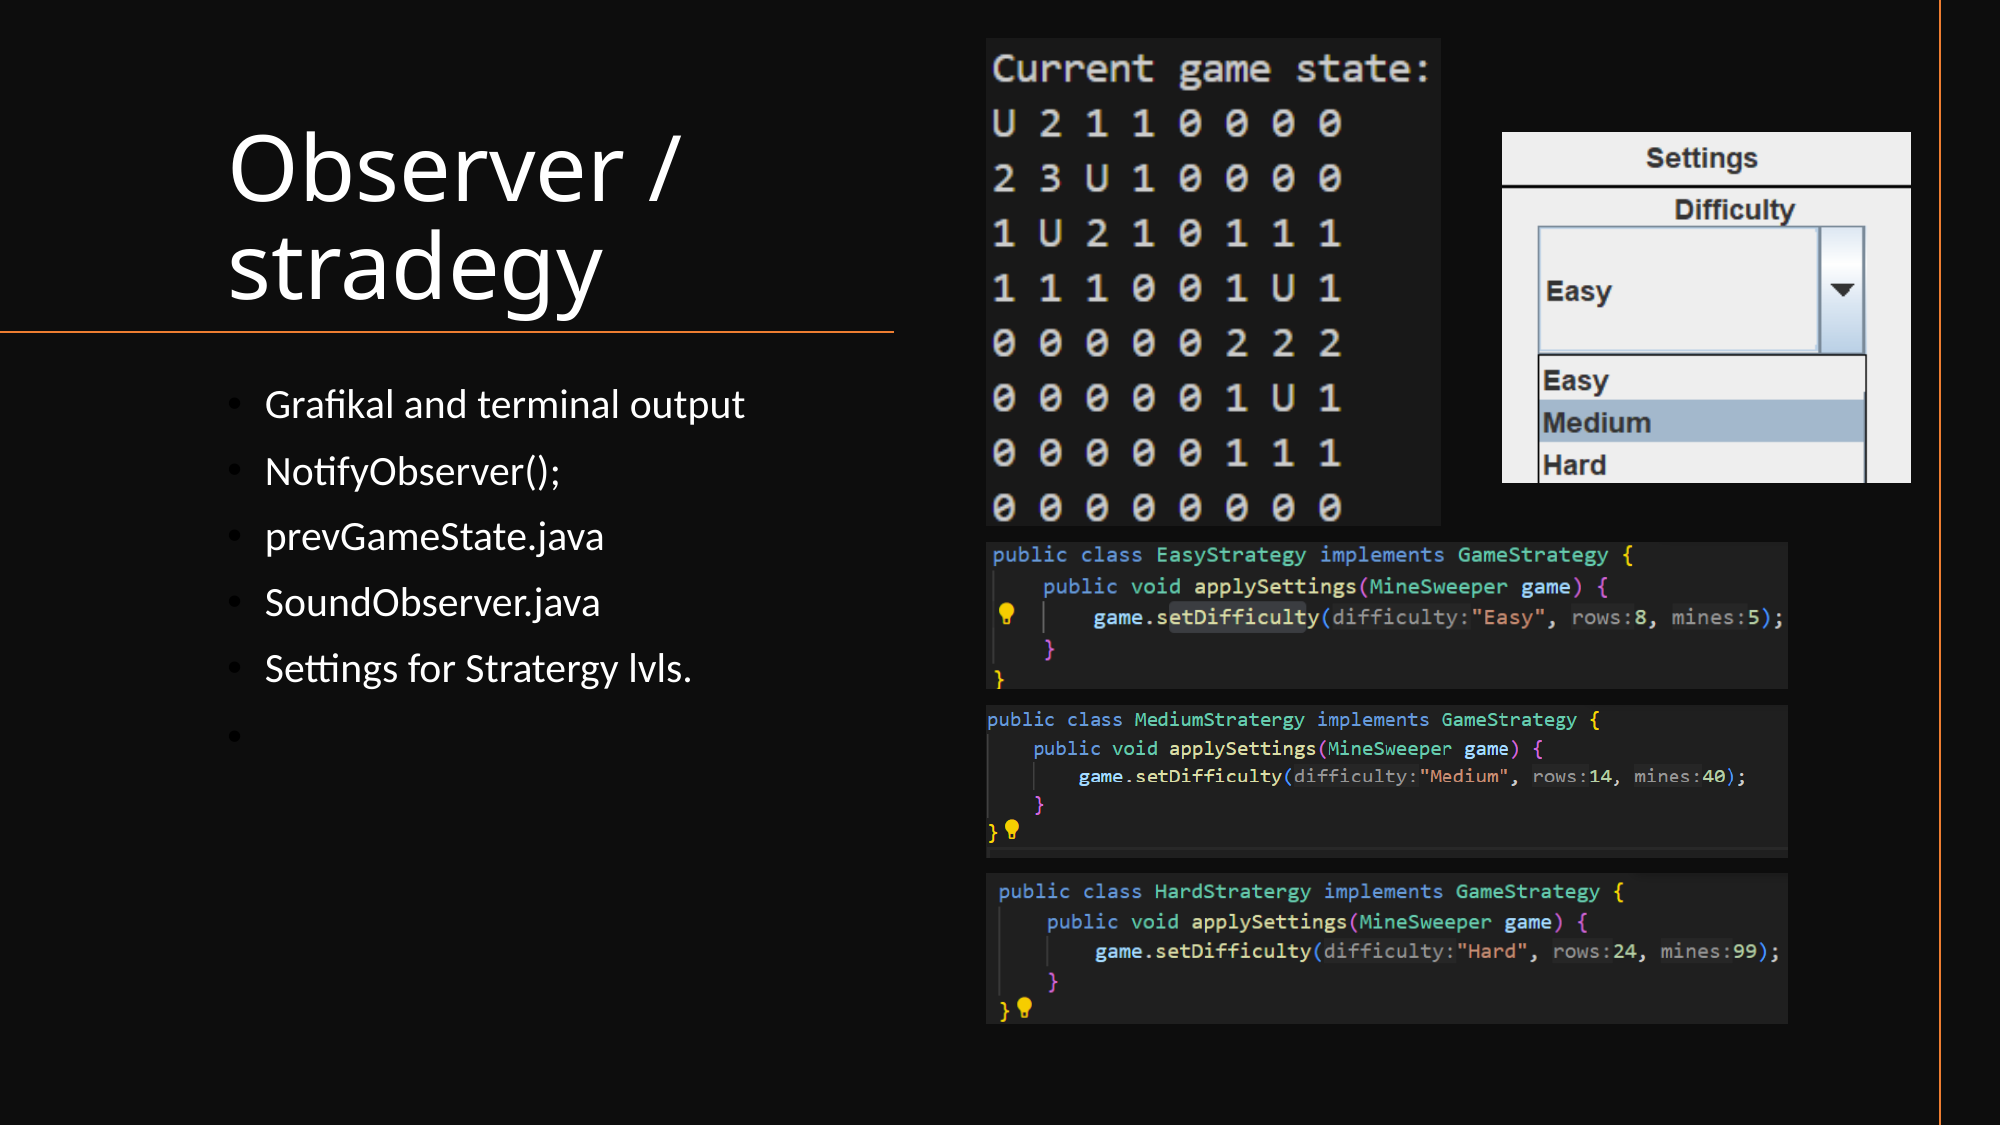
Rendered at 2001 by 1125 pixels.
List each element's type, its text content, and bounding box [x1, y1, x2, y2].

text_box [1941, 0, 2000, 1125]
picture [986, 705, 1788, 858]
picture [986, 873, 1788, 1025]
list Grafikal and terminal output NotifyObserver(); prevGameState.java SoundObserver.java Settings for Stratergy lvls. [212, 375, 894, 985]
text_box [0, 0, 1939, 1125]
picture [1502, 132, 1911, 483]
title Observer / stradegy [212, 109, 894, 328]
picture [986, 38, 1441, 526]
picture [986, 542, 1788, 689]
